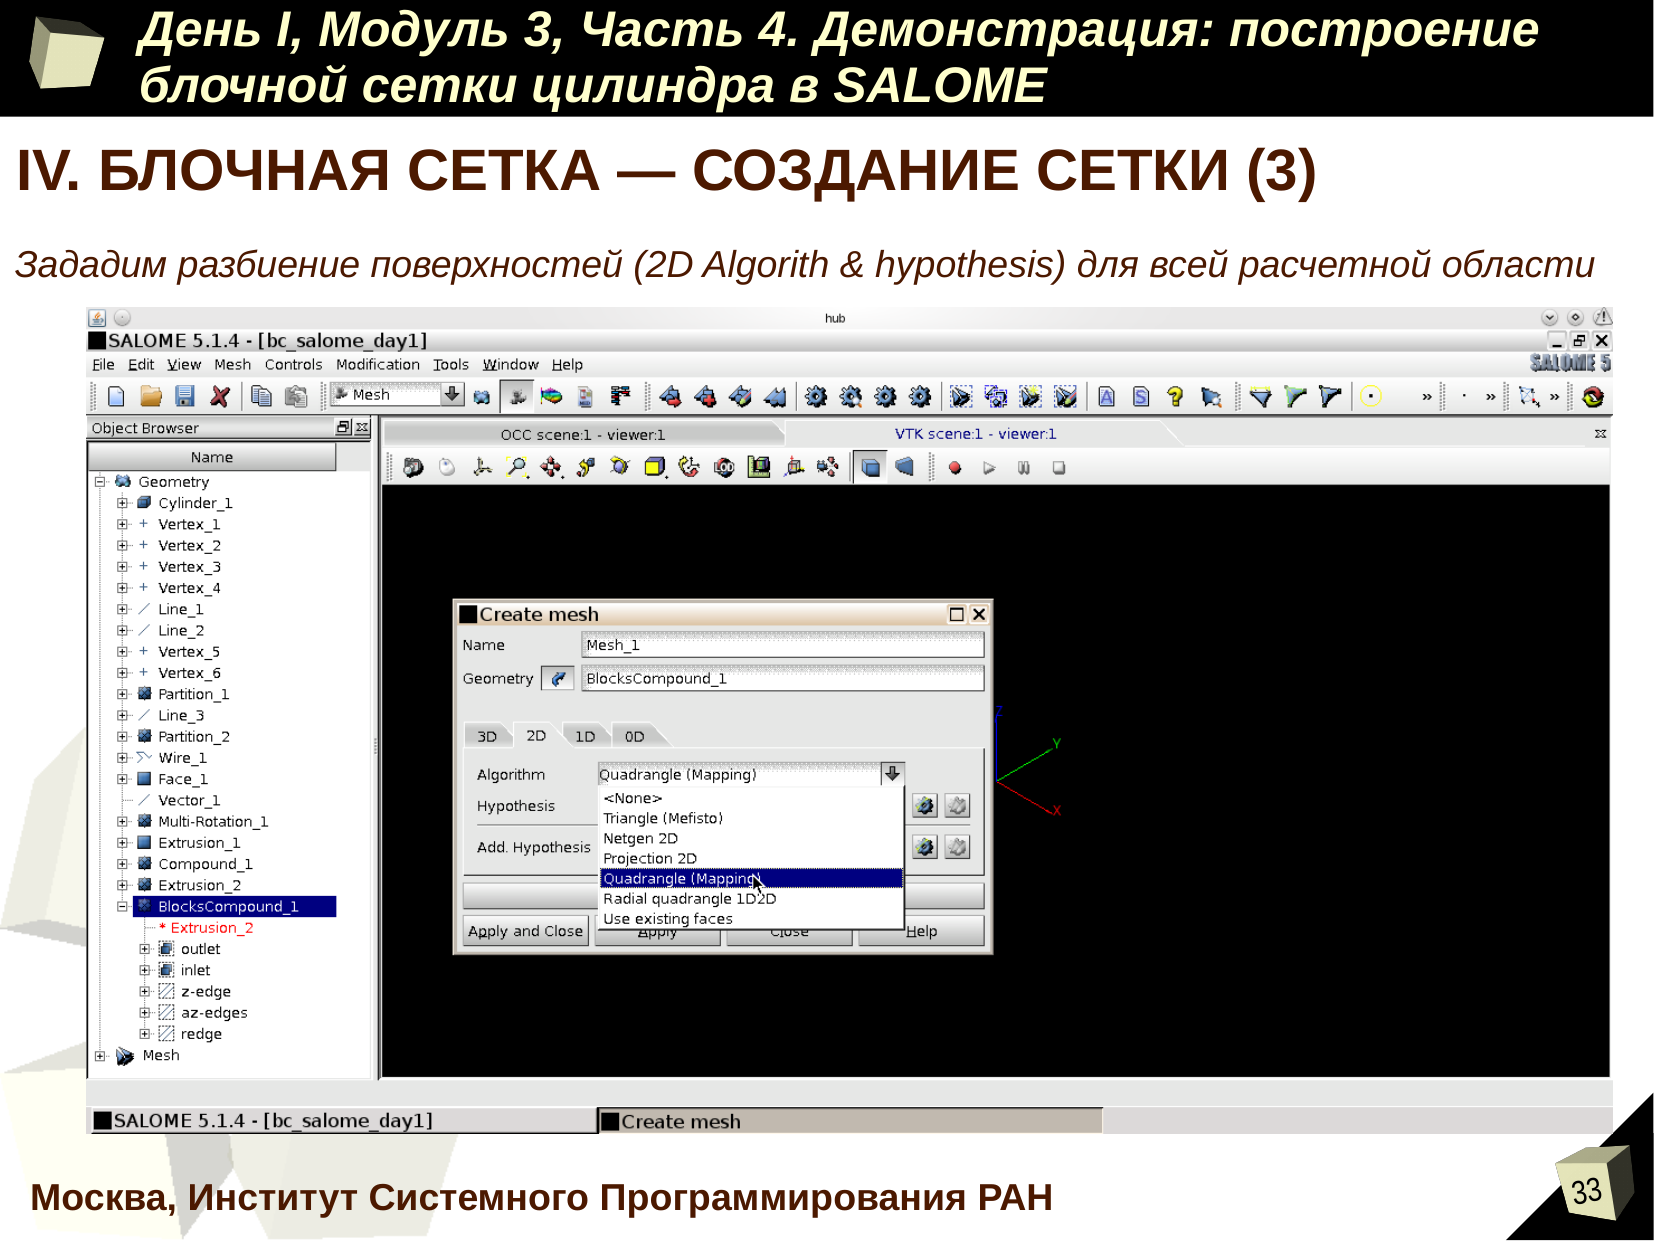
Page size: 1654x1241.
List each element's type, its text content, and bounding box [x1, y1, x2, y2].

picture [0, 307, 1613, 1241]
picture [464, 1193, 472, 1198]
text_box IV. БЛОЧНАЯ СЕТКА — СОЗДАНИЕ СЕТКИ (3) [1, 130, 1654, 211]
text_box Зададим разбиение поверхностей (2D Algorith & hypothesis) для всей расчетной области [0, 236, 1654, 294]
